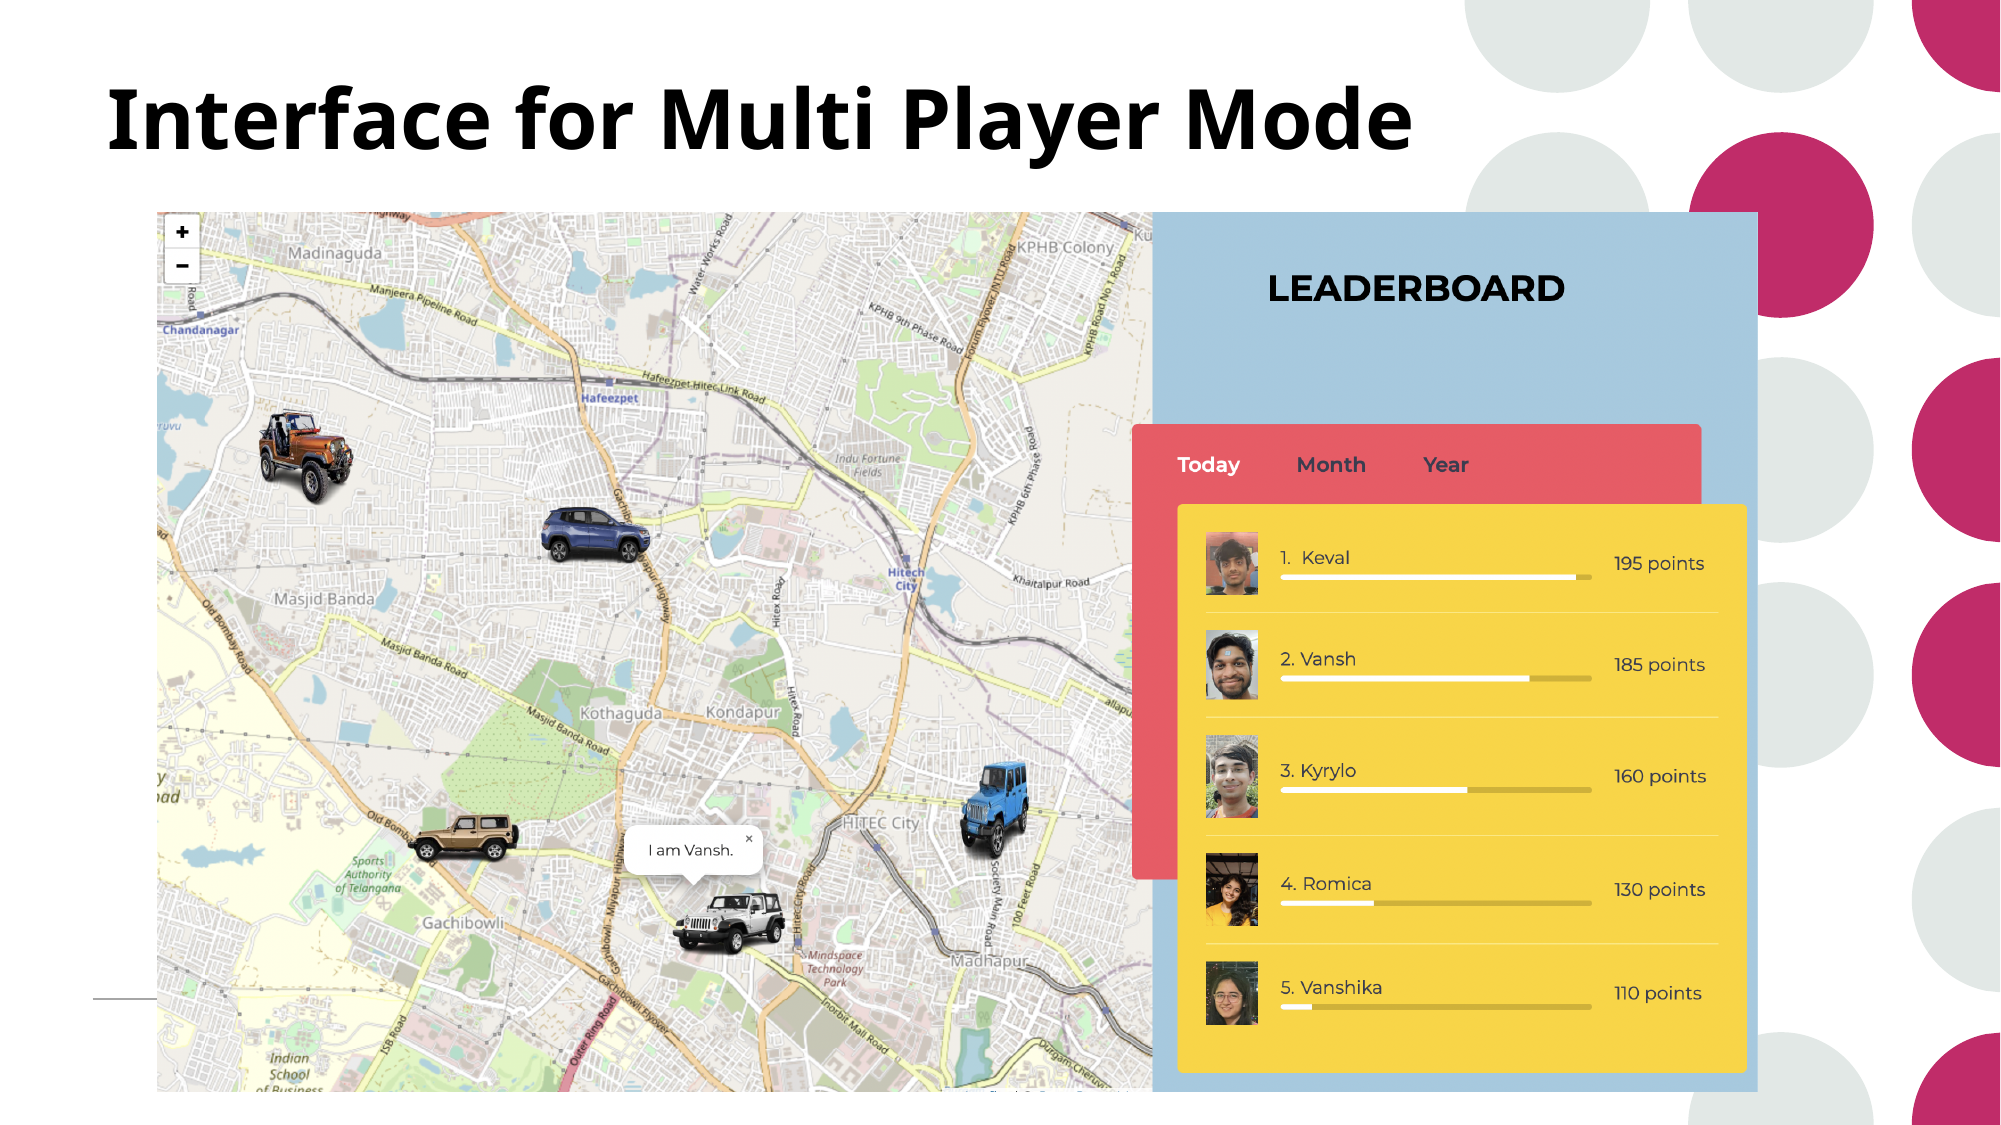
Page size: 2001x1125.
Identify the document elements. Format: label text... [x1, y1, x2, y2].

title Interface for Multi Player Mode [92, 58, 1803, 335]
picture [157, 212, 1758, 1092]
